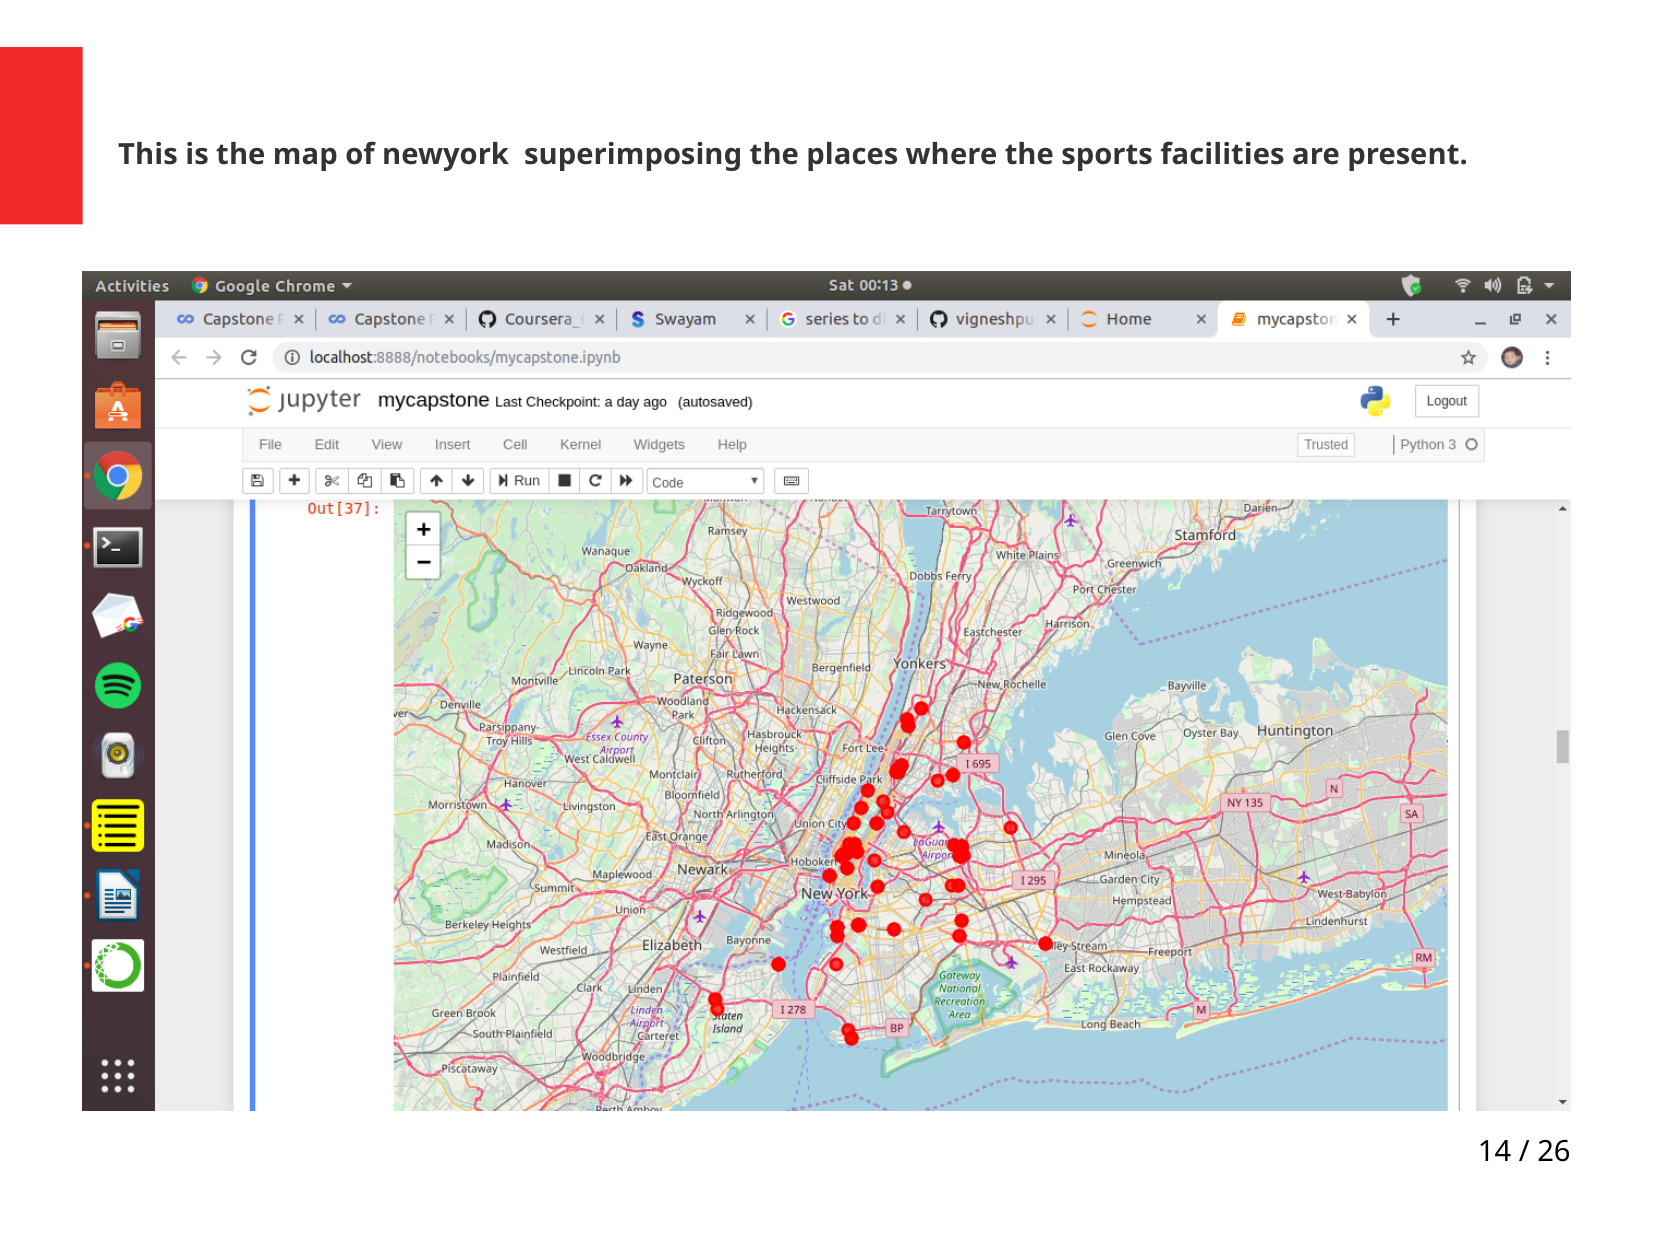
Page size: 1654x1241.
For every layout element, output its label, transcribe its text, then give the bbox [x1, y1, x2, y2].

picture [82, 271, 1571, 1111]
title This is the map of newyork superimposing the places where the sports facilities are present. [118, 49, 1571, 257]
